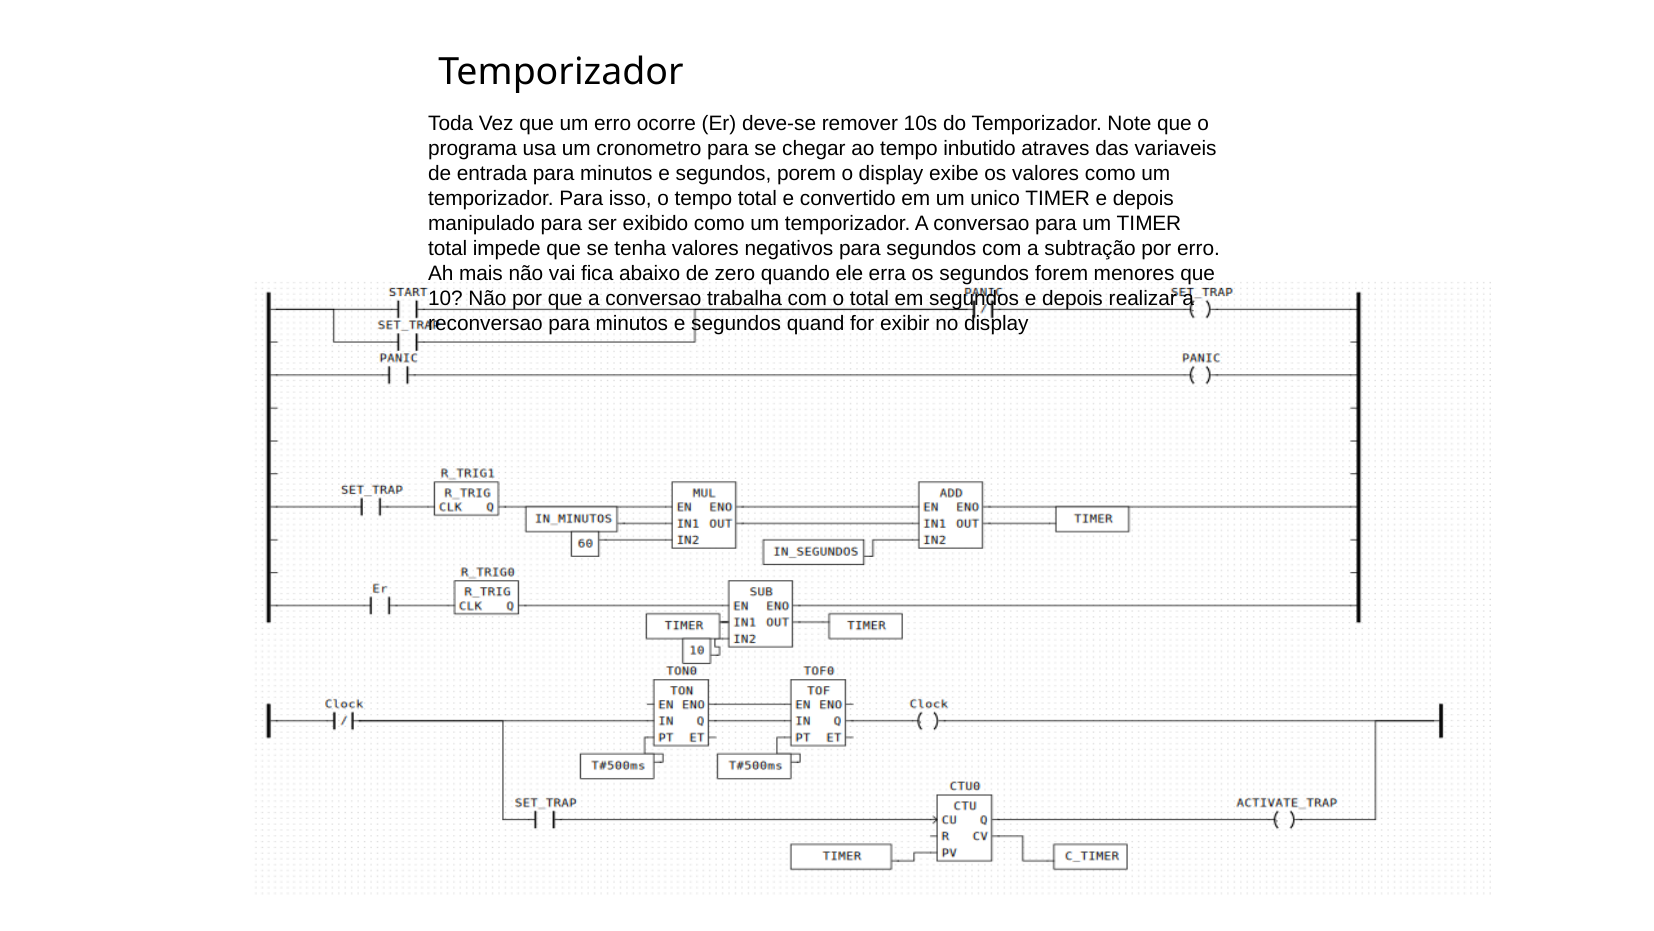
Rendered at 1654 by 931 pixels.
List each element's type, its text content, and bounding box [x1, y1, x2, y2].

picture [253, 281, 1491, 897]
text_box Toda Vez que um erro ocorre (Er) deve-se remover 10s do Temporizador. Note que o programa usa um cronometro para se chegar ao tempo inbutido atraves das variaveis de entrada para minutos e segundos, porem o display exibe os valores como um temporizador. Para isso, o tempo total e convertido em um unico TIMER e depois manipulado para ser exibido como um temporizador. A conversao para um TIMER total impede que se tenha valores negativos para segundos com a subtração por erro. Ah mais não vai fica abaixo de zero quando ele erra os segundos forem menores que 10? Não por que a conversao trabalha com o total em segundos e depois realizar a reconversao para minutos e segundos quand for exibir no display [413, 102, 1241, 342]
text_box Temporizador [423, 39, 1250, 100]
